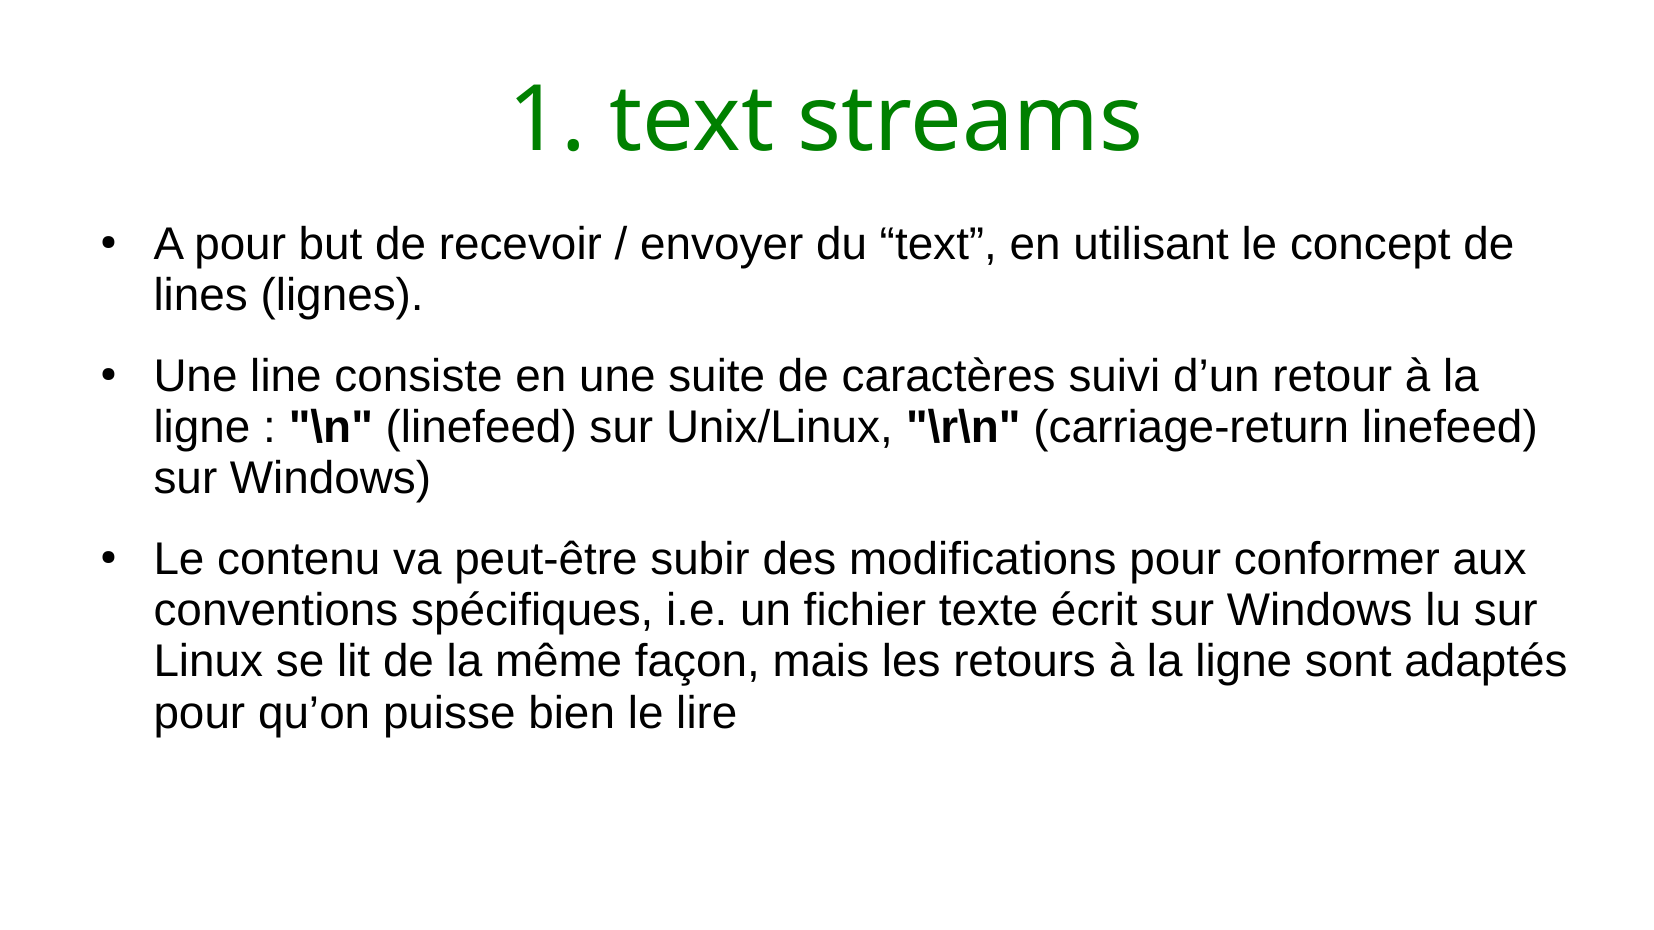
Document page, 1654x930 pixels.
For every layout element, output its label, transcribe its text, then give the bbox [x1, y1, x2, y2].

title 1. text streams [82, 37, 1571, 193]
list A pour but de recevoir / envoyer du “text”, en utilisant le concept de lines (lignes). Une line consiste en une suite de caractères suivi d’un retour à la ligne : "\n" (linefeed) sur Unix/Linux, "\r\n" (carriage-return linefeed) sur Windows) Le contenu va peut-être subir des modifications pour conformer aux conventions spécifiques, i.e. un fichier texte écrit sur Windows lu sur Linux se lit de la même façon, mais les retours à la ligne sont adaptés pour qu’on puisse bien le lire [82, 217, 1571, 863]
